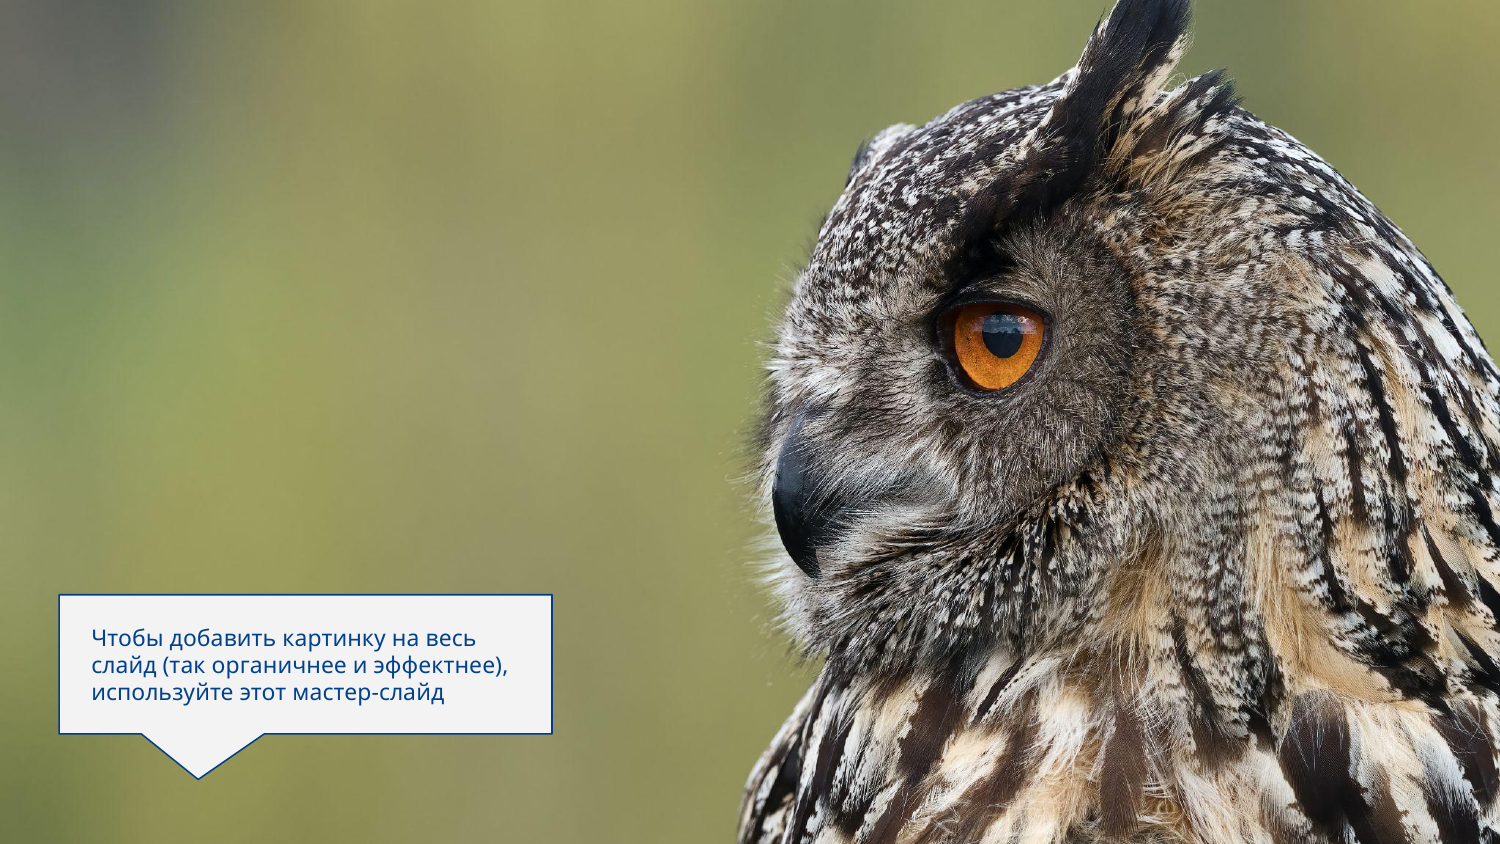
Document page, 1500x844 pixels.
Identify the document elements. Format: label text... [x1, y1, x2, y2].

text_box Чтобы добавить картинку на весь слайд (так органичнее и эффектнее), используйте этот мастер-слайд [59, 594, 552, 780]
picture [0, 0, 1500, 844]
